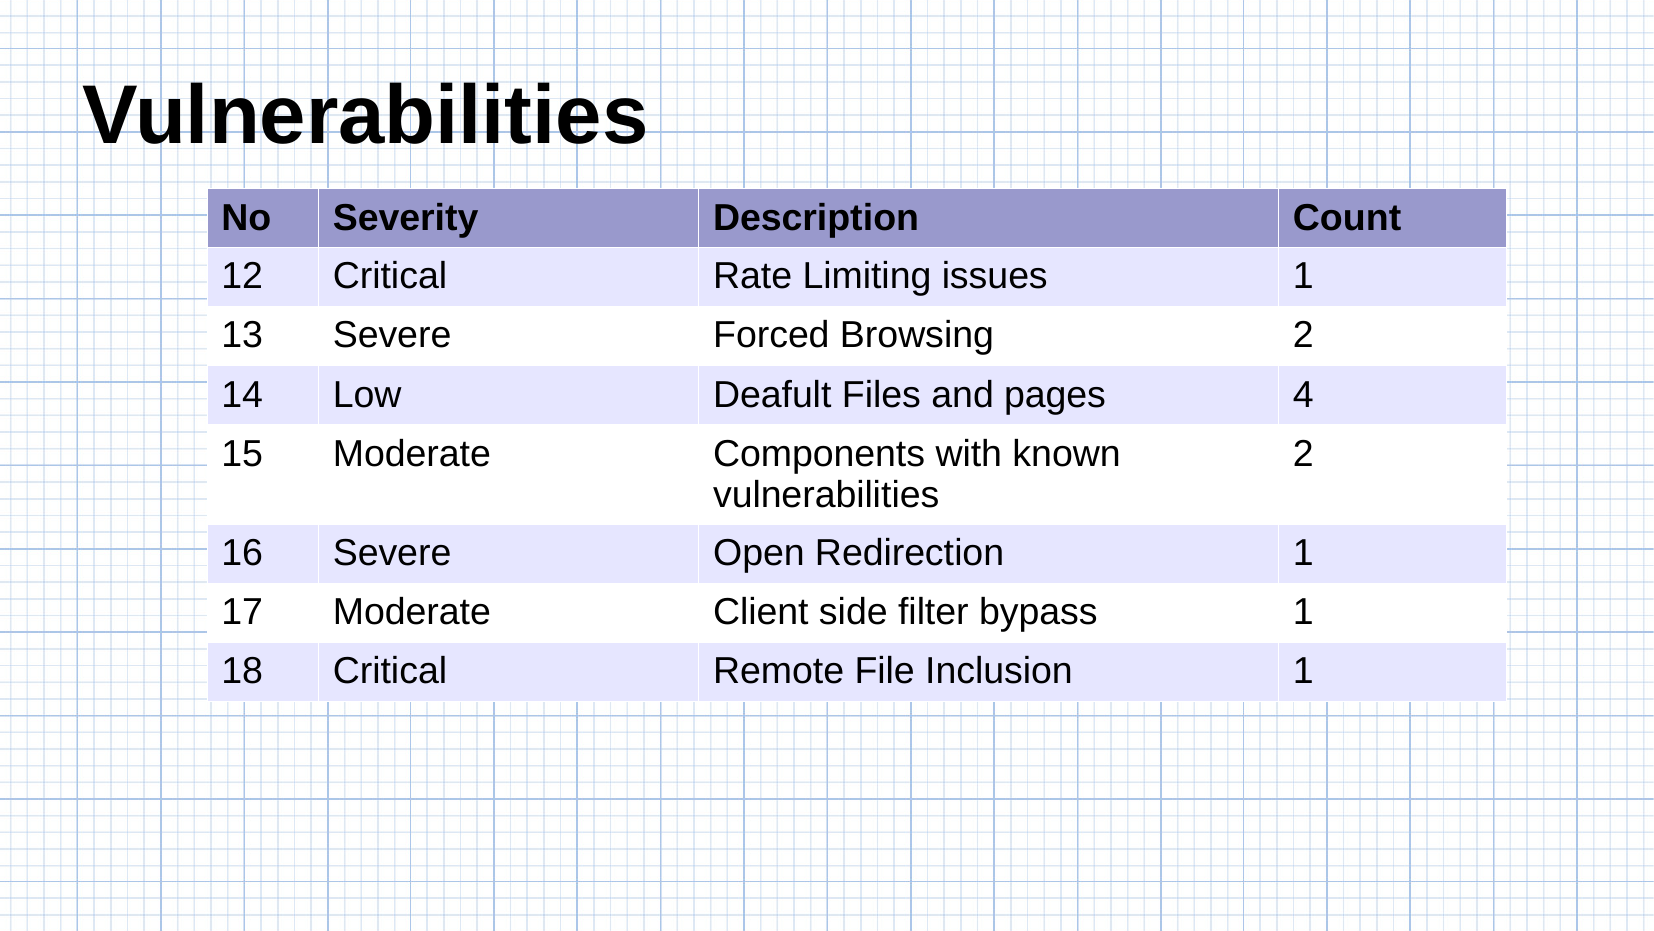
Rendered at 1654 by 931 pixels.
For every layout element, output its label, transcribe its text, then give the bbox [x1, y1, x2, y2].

table_cell Moderate [319, 425, 698, 524]
table_header Count [1279, 189, 1506, 247]
table_cell Low [319, 366, 698, 424]
table_header No [208, 189, 318, 247]
table_cell 17 [208, 584, 318, 642]
table_cell Critical [319, 248, 698, 306]
table_cell 13 [208, 307, 318, 365]
table_cell 16 [208, 525, 318, 583]
picture [0, 0, 1654, 931]
table_cell Forced Browsing [699, 307, 1278, 365]
table_cell 12 [208, 248, 318, 306]
table_cell Severe [319, 307, 698, 365]
table_header Severity [319, 189, 698, 247]
table_cell Rate Limiting issues [699, 248, 1278, 306]
table_cell 4 [1279, 366, 1506, 424]
table_cell 15 [208, 425, 318, 524]
table_cell 18 [208, 643, 318, 701]
table_cell 2 [1279, 307, 1506, 365]
table_cell Deafult Files and pages [699, 366, 1278, 424]
table_cell Open Redirection [699, 525, 1278, 583]
table_cell Client side filter bypass [699, 584, 1278, 642]
table_cell Moderate [319, 584, 698, 642]
table_cell 2 [1279, 425, 1506, 524]
table_cell 1 [1279, 248, 1506, 306]
table_cell Remote File Inclusion [699, 643, 1278, 701]
title Vulnerabilities [82, 37, 1571, 193]
table_cell 1 [1279, 643, 1506, 701]
table_cell Critical [319, 643, 698, 701]
table_cell 14 [208, 366, 318, 424]
table_cell 1 [1279, 525, 1506, 583]
table_cell Components with known vulnerabilities [699, 425, 1278, 524]
table_header Description [699, 189, 1278, 247]
table_cell Severe [319, 525, 698, 583]
table_cell 1 [1279, 584, 1506, 642]
